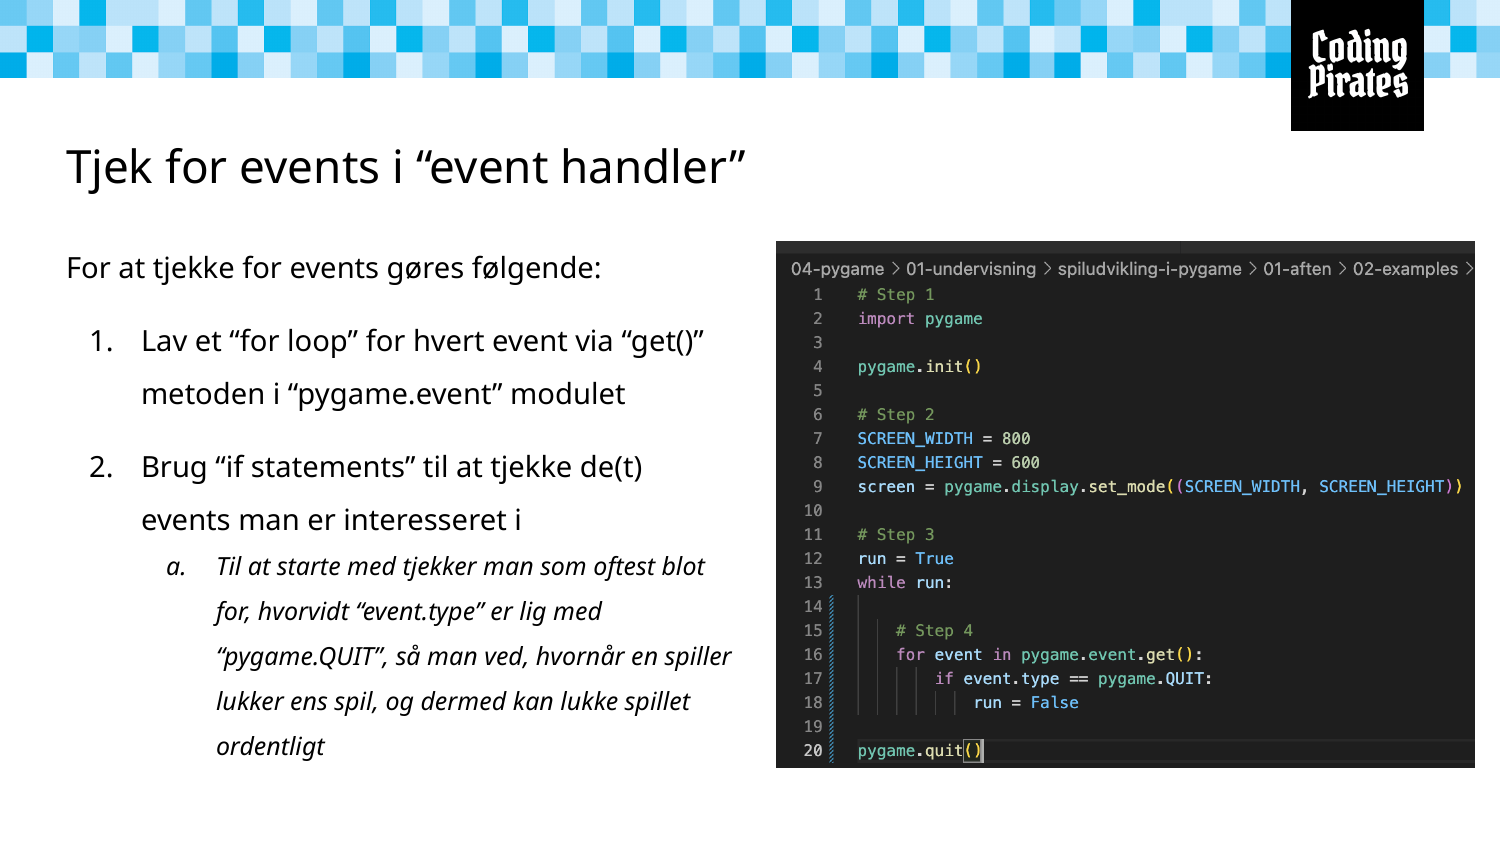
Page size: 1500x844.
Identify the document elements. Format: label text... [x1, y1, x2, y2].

picture [1291, 0, 1424, 131]
list For at tjekke for events gøres følgende: Lav et “for loop” for hvert event via “get()” metoden i “pygame.event” modulet Brug “if statements” til at tjekke de(t) events man er interesseret i Til at starte med tjekker man som oftest blot for, hvorvidt “event.type” er lig med “pygame.QUIT”, så man ved, hvornår en spiller lukker ens spil, og dermed kan lukke spillet ordentligt [51, 216, 752, 800]
picture [776, 241, 1475, 768]
title Tjek for events i “event handler” [51, 123, 1223, 217]
picture [0, 0, 1056, 78]
